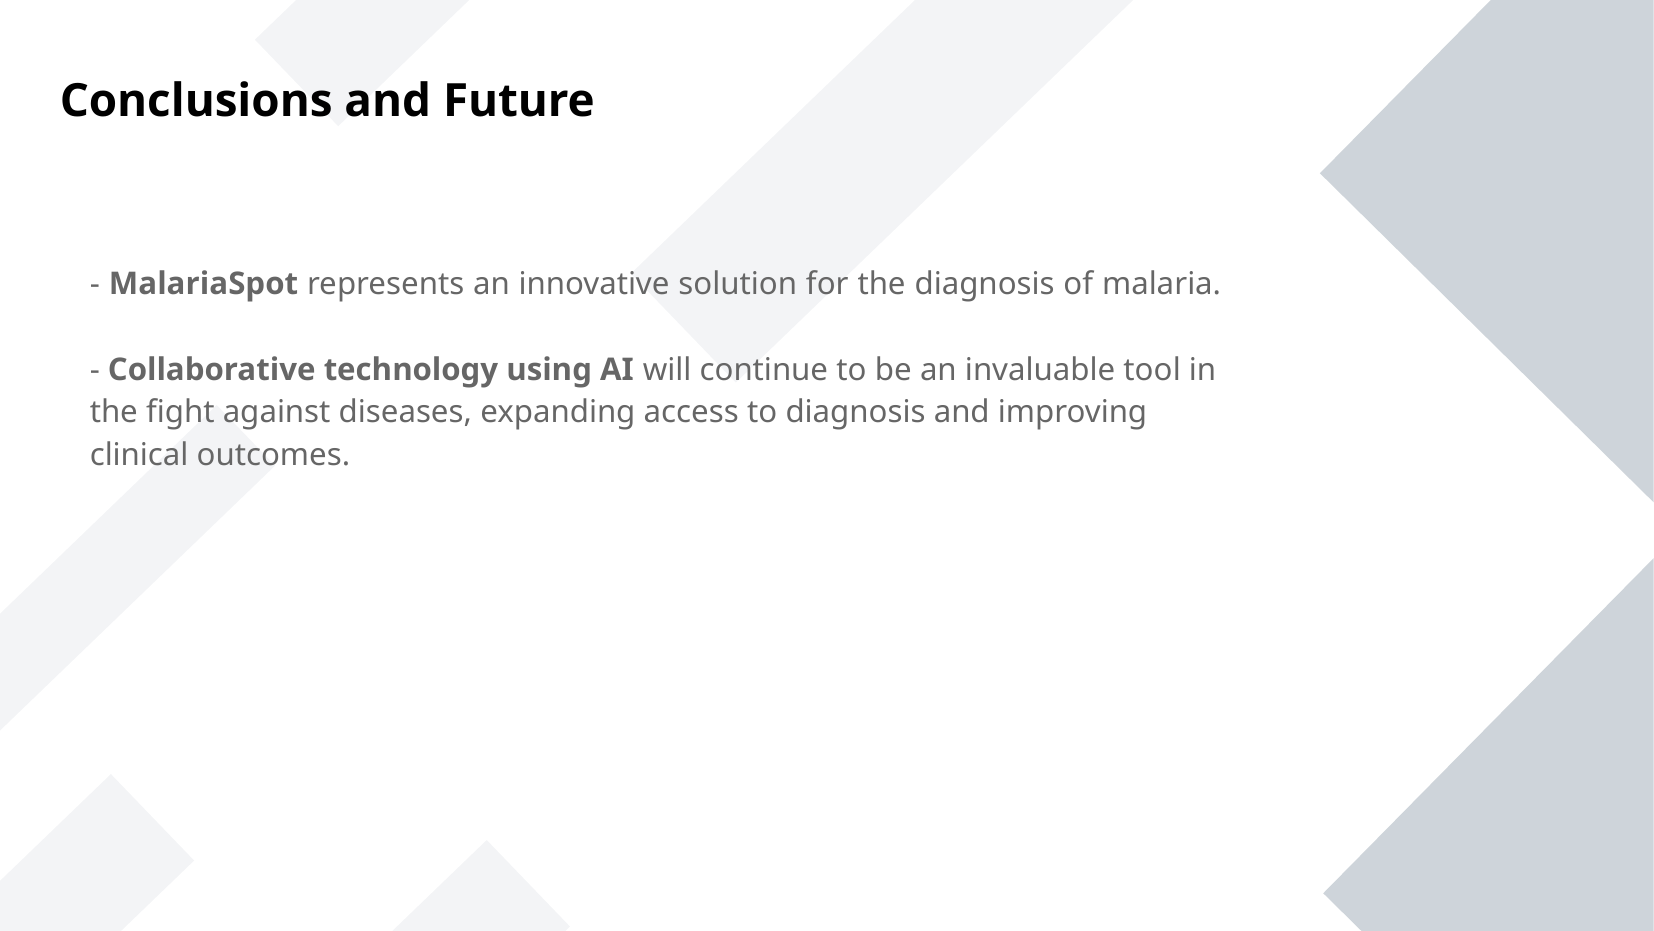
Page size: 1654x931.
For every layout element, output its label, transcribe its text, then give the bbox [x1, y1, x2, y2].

text_box Conclusions and Future [45, 60, 826, 182]
text_box - MalariaSpot represents an innovative solution for the diagnosis of malaria. - Collaborative technology using AI will continue to be an invaluable tool in the fight against diseases, expanding access to diagnosis and improving clinical outcomes. [75, 253, 1238, 487]
